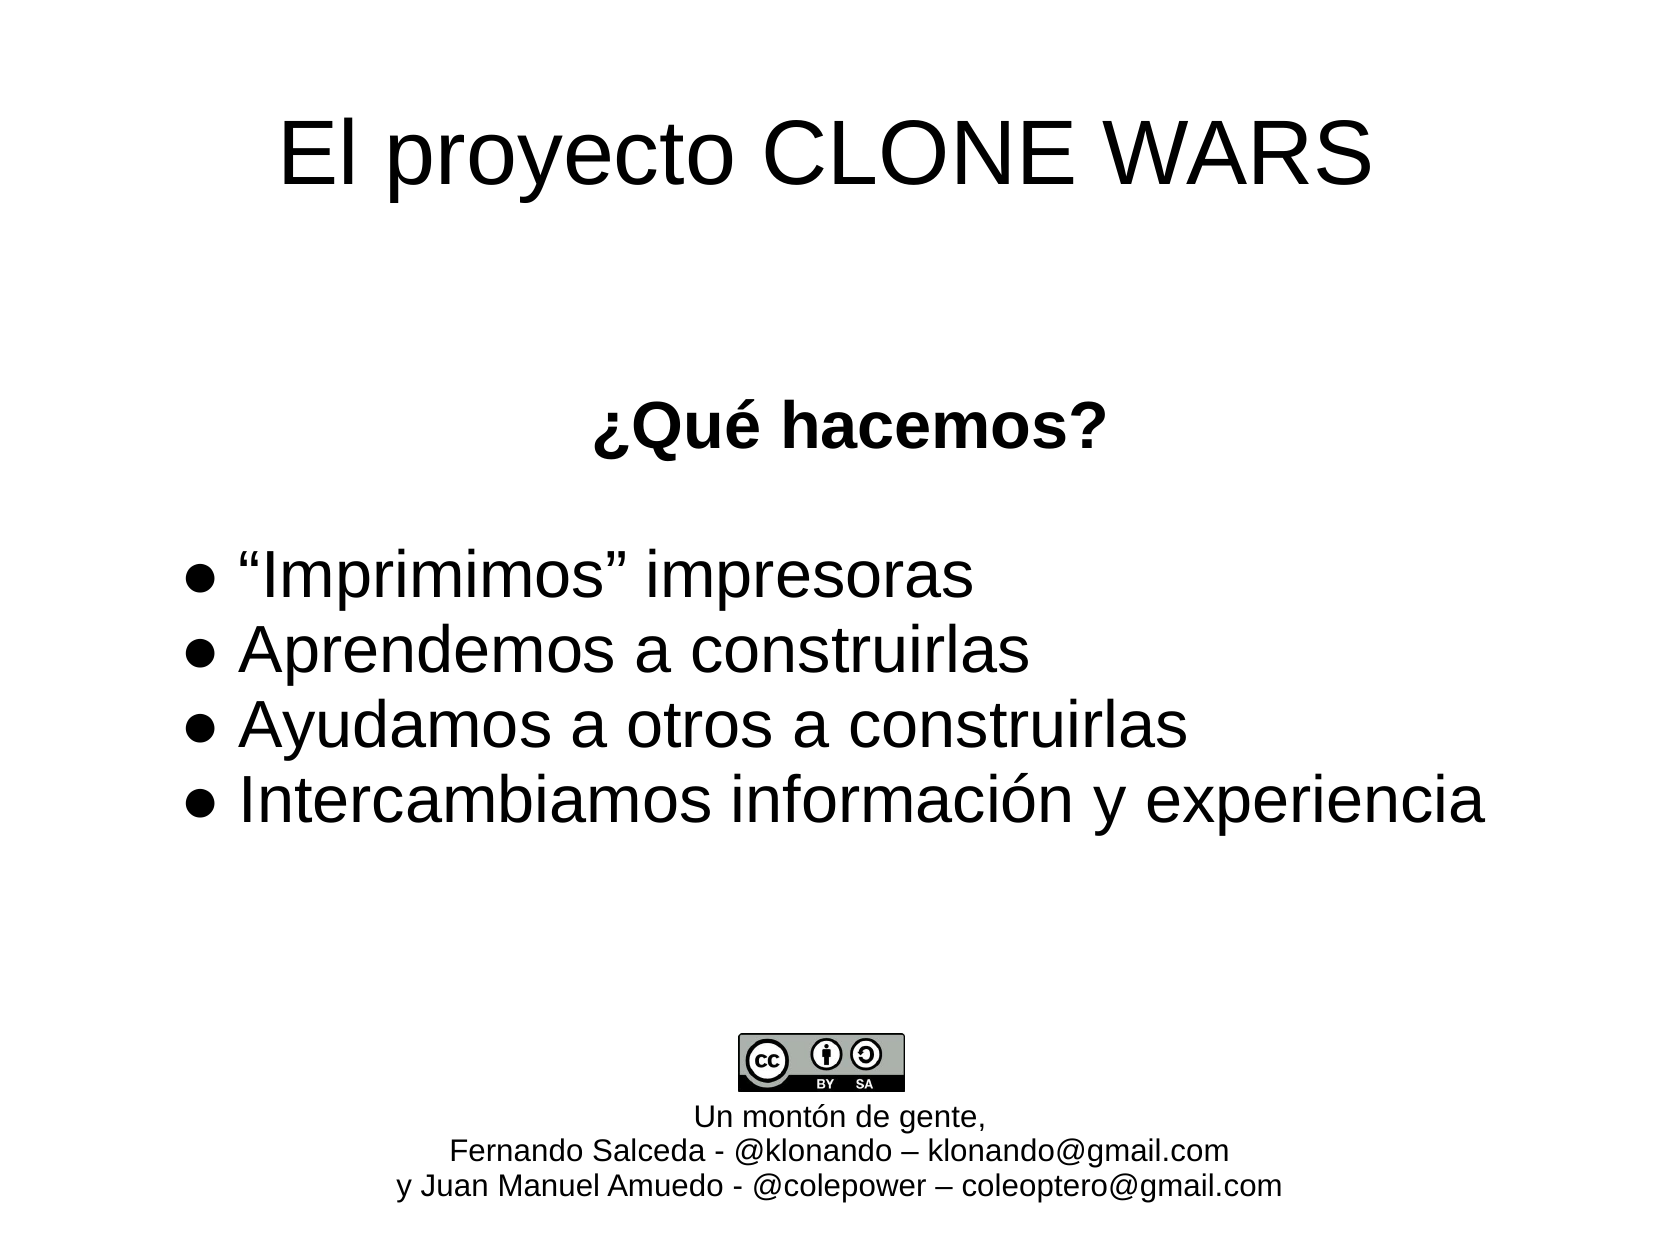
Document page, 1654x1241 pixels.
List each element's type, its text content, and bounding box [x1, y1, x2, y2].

subtitle ¿Qué hacemos? ● “Imprimimos” impresoras ● Aprendemos a construirlas ● Ayudamos a otros a construirlas ● Intercambiamos información y experiencia [106, 383, 1595, 916]
picture [738, 1033, 905, 1091]
title El proyecto CLONE WARS [82, 49, 1571, 257]
text_box Un montón de gente, Fernando Salceda - @klonando – klonando@gmail.com y Juan Manuel Amuedo - @colepower – coleoptero@gmail.com [381, 1091, 1300, 1211]
